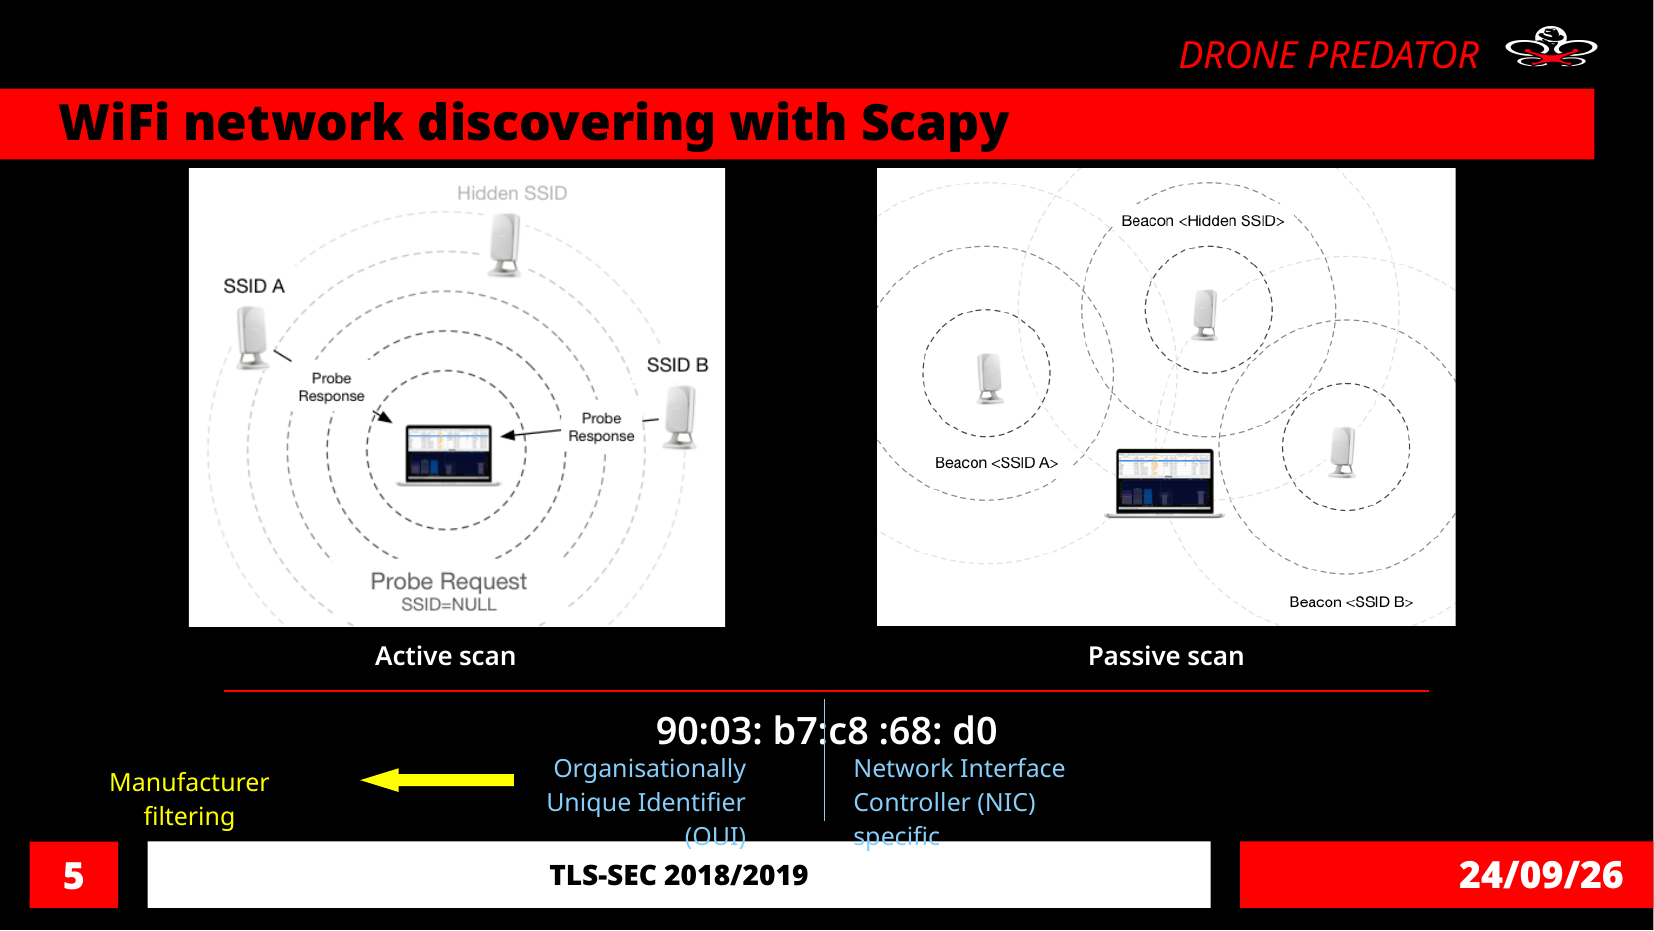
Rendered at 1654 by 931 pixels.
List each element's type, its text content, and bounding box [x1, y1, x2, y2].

text_box [360, 768, 514, 792]
picture [188, 168, 726, 627]
list Active scan [253, 637, 638, 674]
text_box Manufacturer filtering [94, 757, 355, 804]
list 90:03: b7:c8 :68: d0 [825, 704, 1019, 756]
picture [1488, 15, 1617, 80]
text_box Organisationally Unique Identifier (OUI) [531, 743, 815, 821]
picture [877, 168, 1456, 626]
list 90:03: b7:c8 :68: d0 [634, 704, 824, 756]
title WiFi network discovering with Scapy [59, 44, 1595, 156]
text_box Network Interface Controller (NIC) specific [838, 743, 1123, 821]
list Passive scan [974, 637, 1359, 674]
